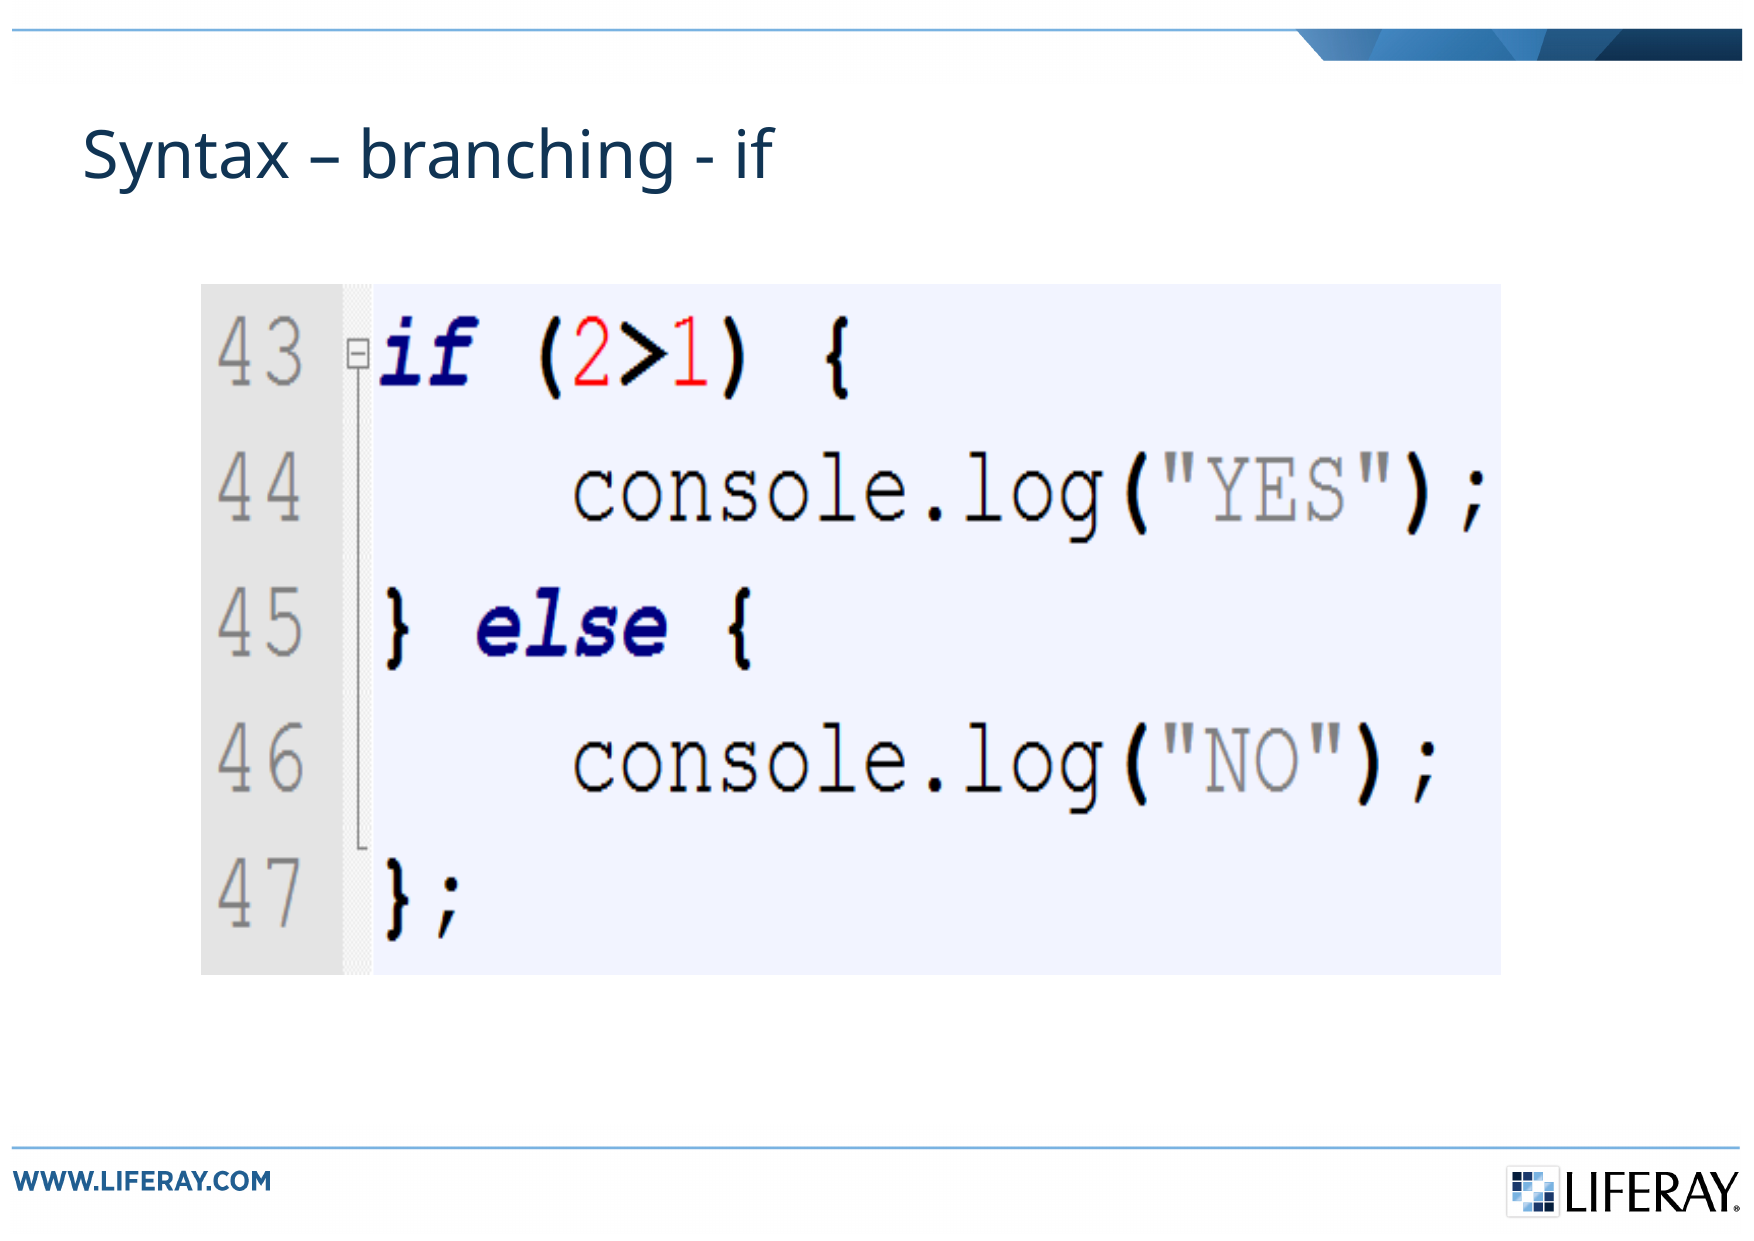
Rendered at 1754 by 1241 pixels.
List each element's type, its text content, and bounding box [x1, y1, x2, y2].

picture [10, 1124, 1741, 1234]
title Syntax – branching - if [82, 49, 1571, 257]
picture [201, 284, 1501, 976]
picture [12, 0, 1743, 84]
